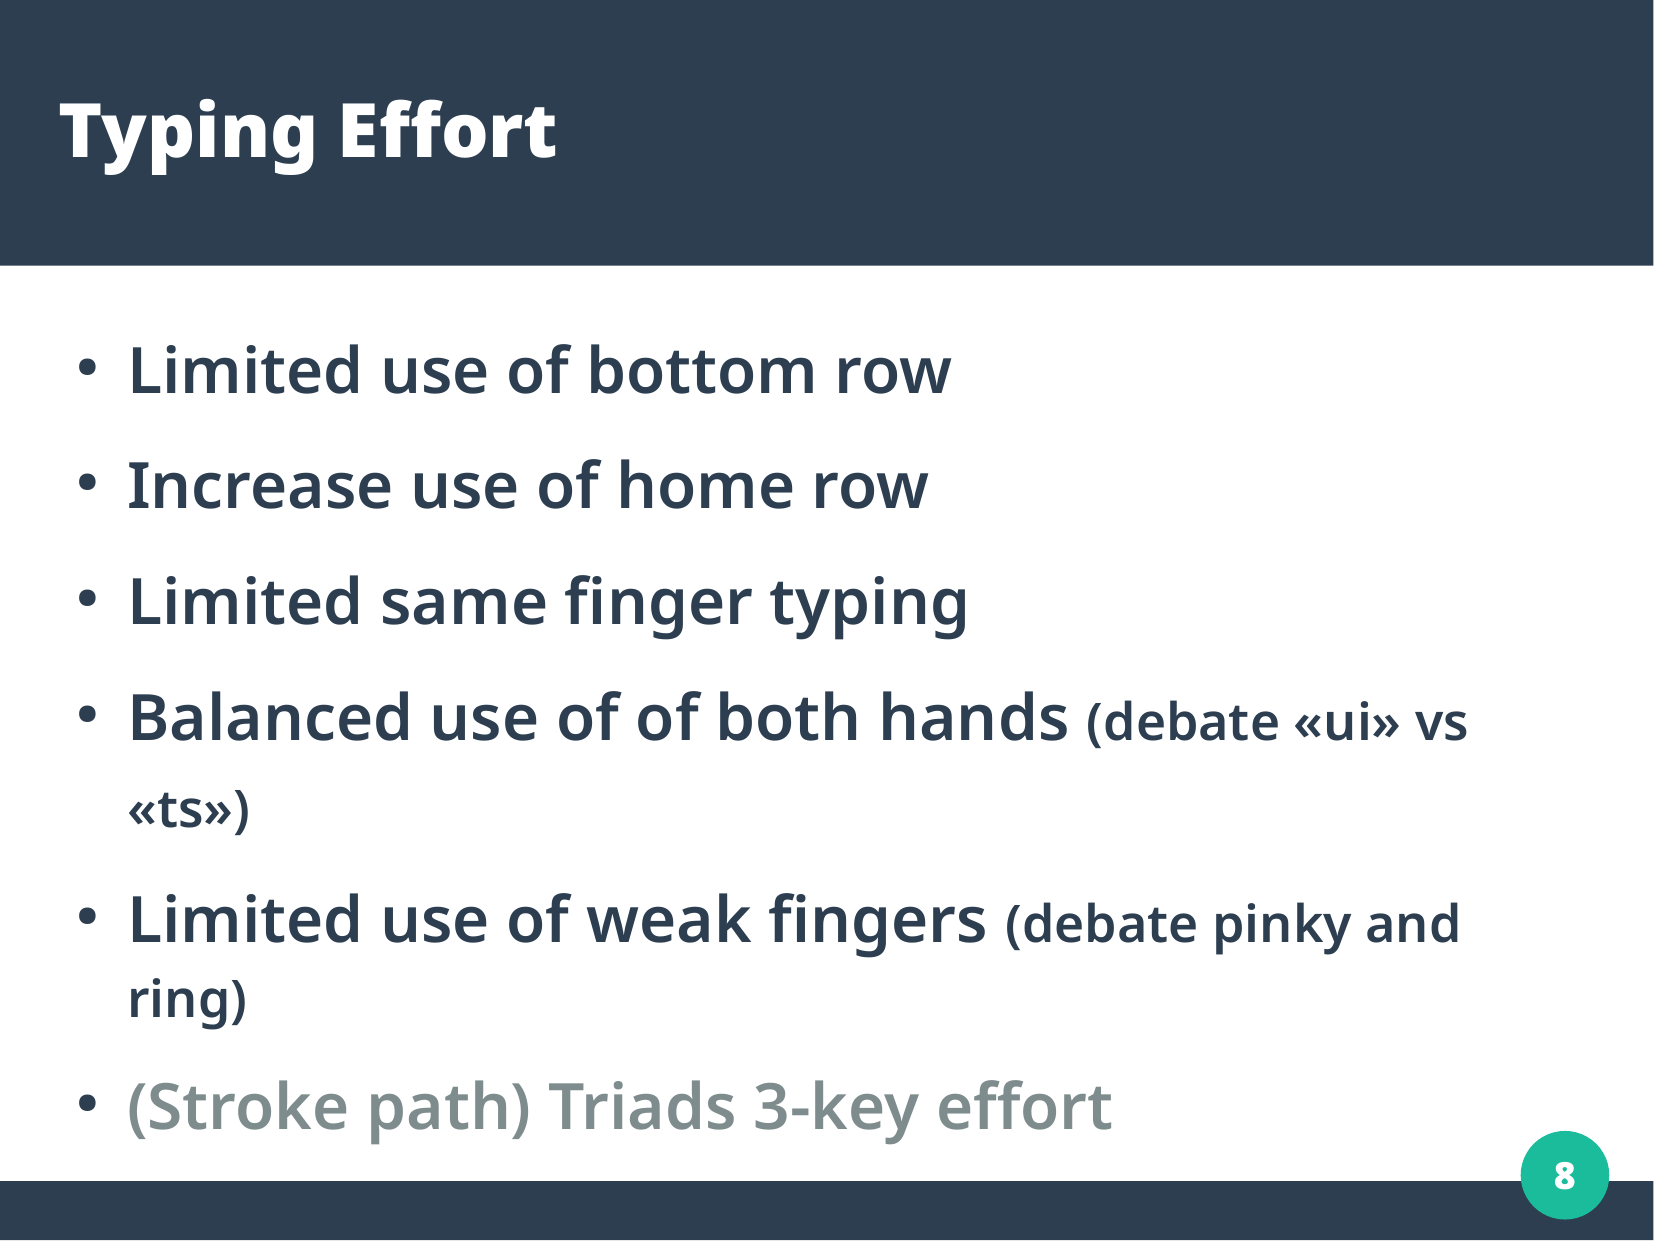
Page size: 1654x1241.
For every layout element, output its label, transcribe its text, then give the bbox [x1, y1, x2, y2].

title Typing Effort [59, 49, 1595, 207]
list Limited use of bottom row Increase use of home row Limited same finger typing Balanced use of of both hands (debate «ui» vs «ts») Limited use of weak fingers (debate pinky and ring) (Stroke path) Triads 3-key effort [59, 324, 1595, 1152]
